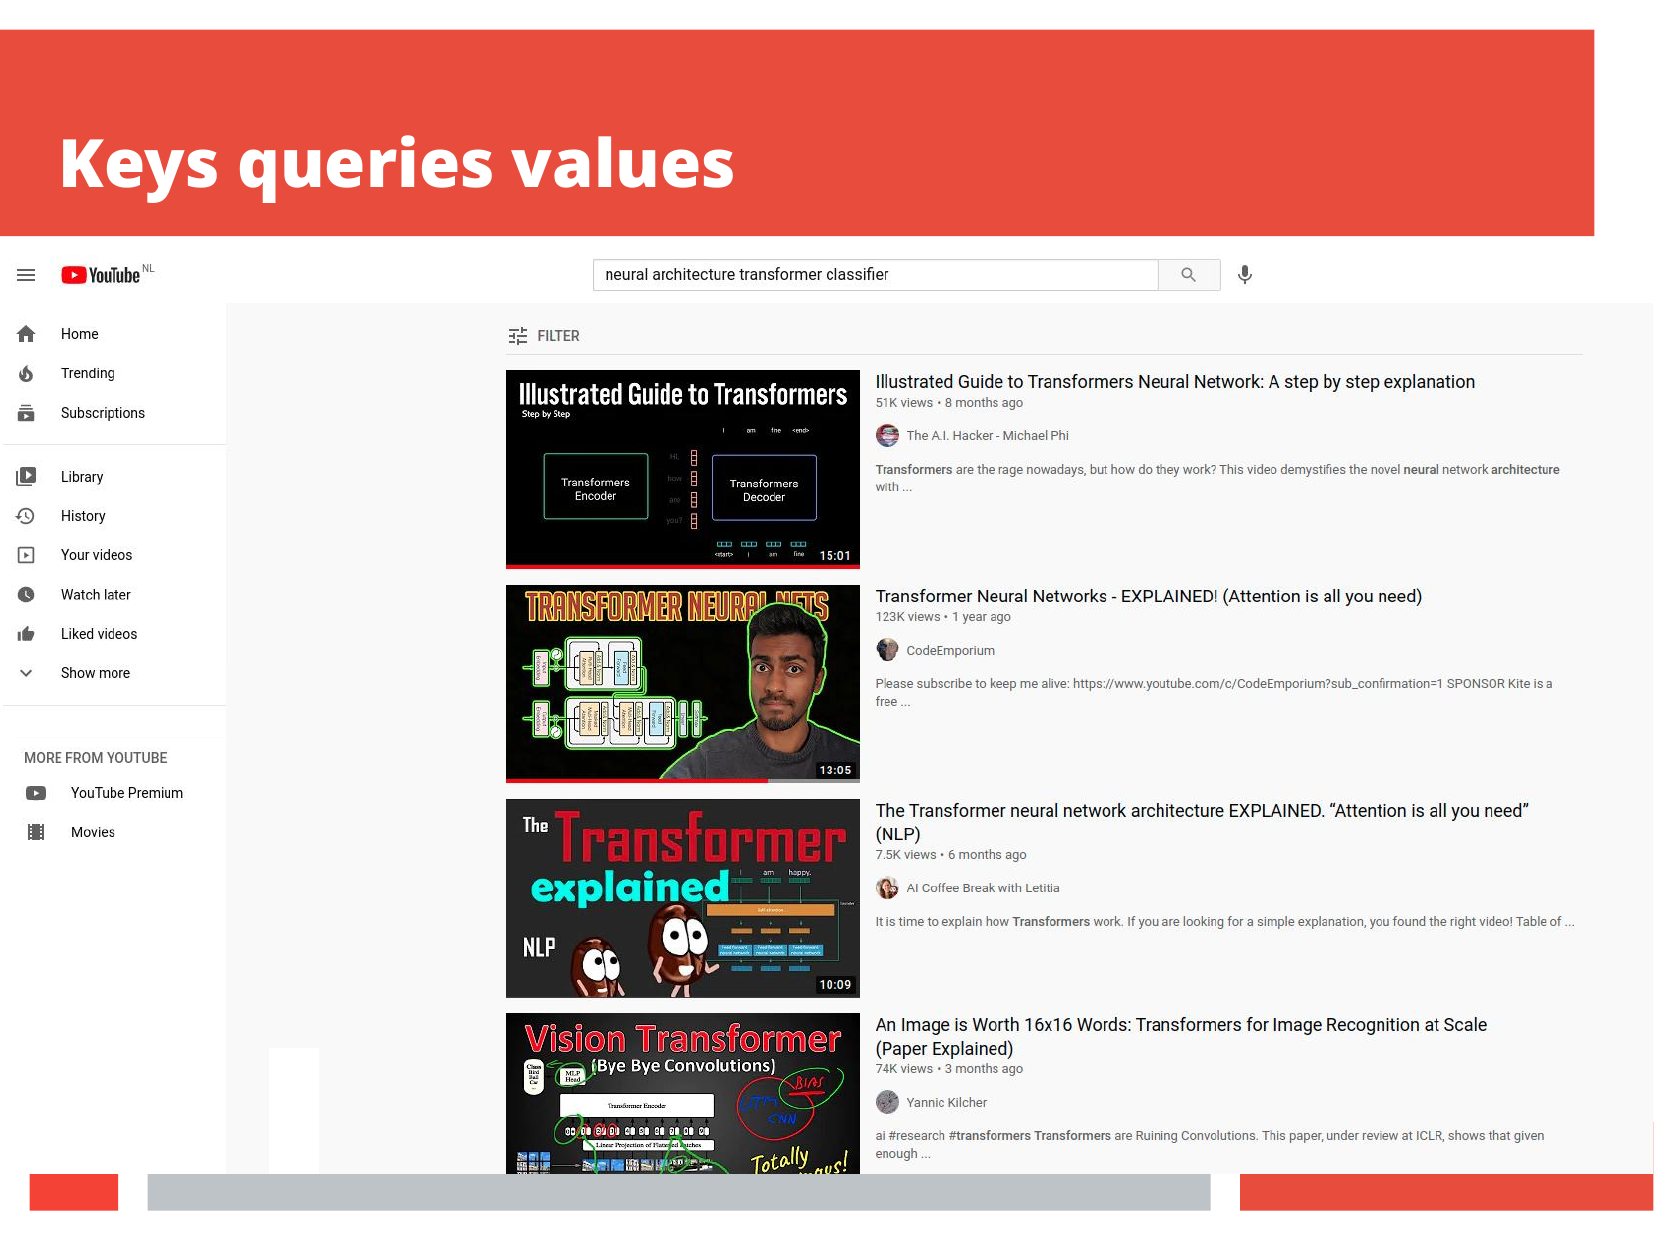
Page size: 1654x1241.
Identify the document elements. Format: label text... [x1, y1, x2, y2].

title Keys queries values [59, 59, 1595, 207]
picture [3, 255, 1654, 1175]
